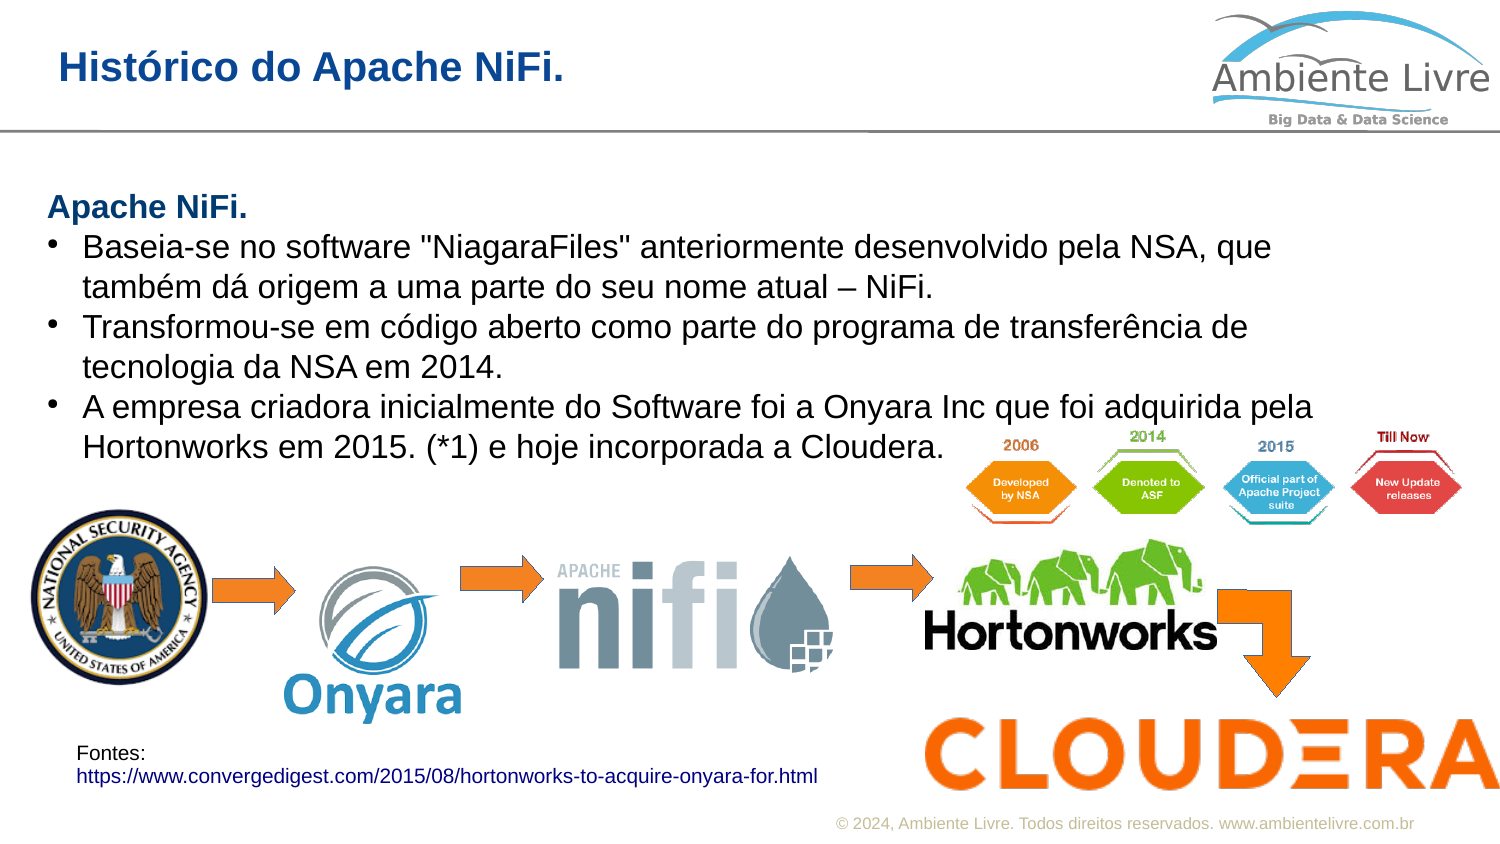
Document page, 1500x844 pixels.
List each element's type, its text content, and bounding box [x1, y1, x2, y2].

text_box [850, 554, 934, 602]
text_box [212, 566, 296, 615]
picture [1212, 11, 1489, 127]
picture [962, 425, 1465, 532]
picture [555, 555, 839, 675]
picture [26, 496, 213, 697]
text_box [460, 555, 544, 603]
text_box Apache NiFi. Baseia-se no software "NiagaraFiles" anteriormente desenvolvido pela NSA, que também dá origem a uma parte do seu nome atual – NiFi. Transformou-se em código aberto como parte do programa de transferência de tecnologia da NSA em 2014. A empresa criadora inicialmente do Software foi a Onyara Inc que foi adquirida pela Hortonworks em 2015. (*1) e hoje incorporada a Cloudera. [32, 178, 1347, 473]
text_box [1217, 589, 1311, 698]
picture [925, 715, 1500, 792]
text_box Fontes: https://www.convergedigest.com/2015/08/hortonworks-to-acquire-onyara-for.html [61, 734, 1430, 796]
picture [284, 566, 461, 724]
title Histórico do Apache NiFi. [43, 8, 1127, 129]
picture [925, 539, 1217, 650]
